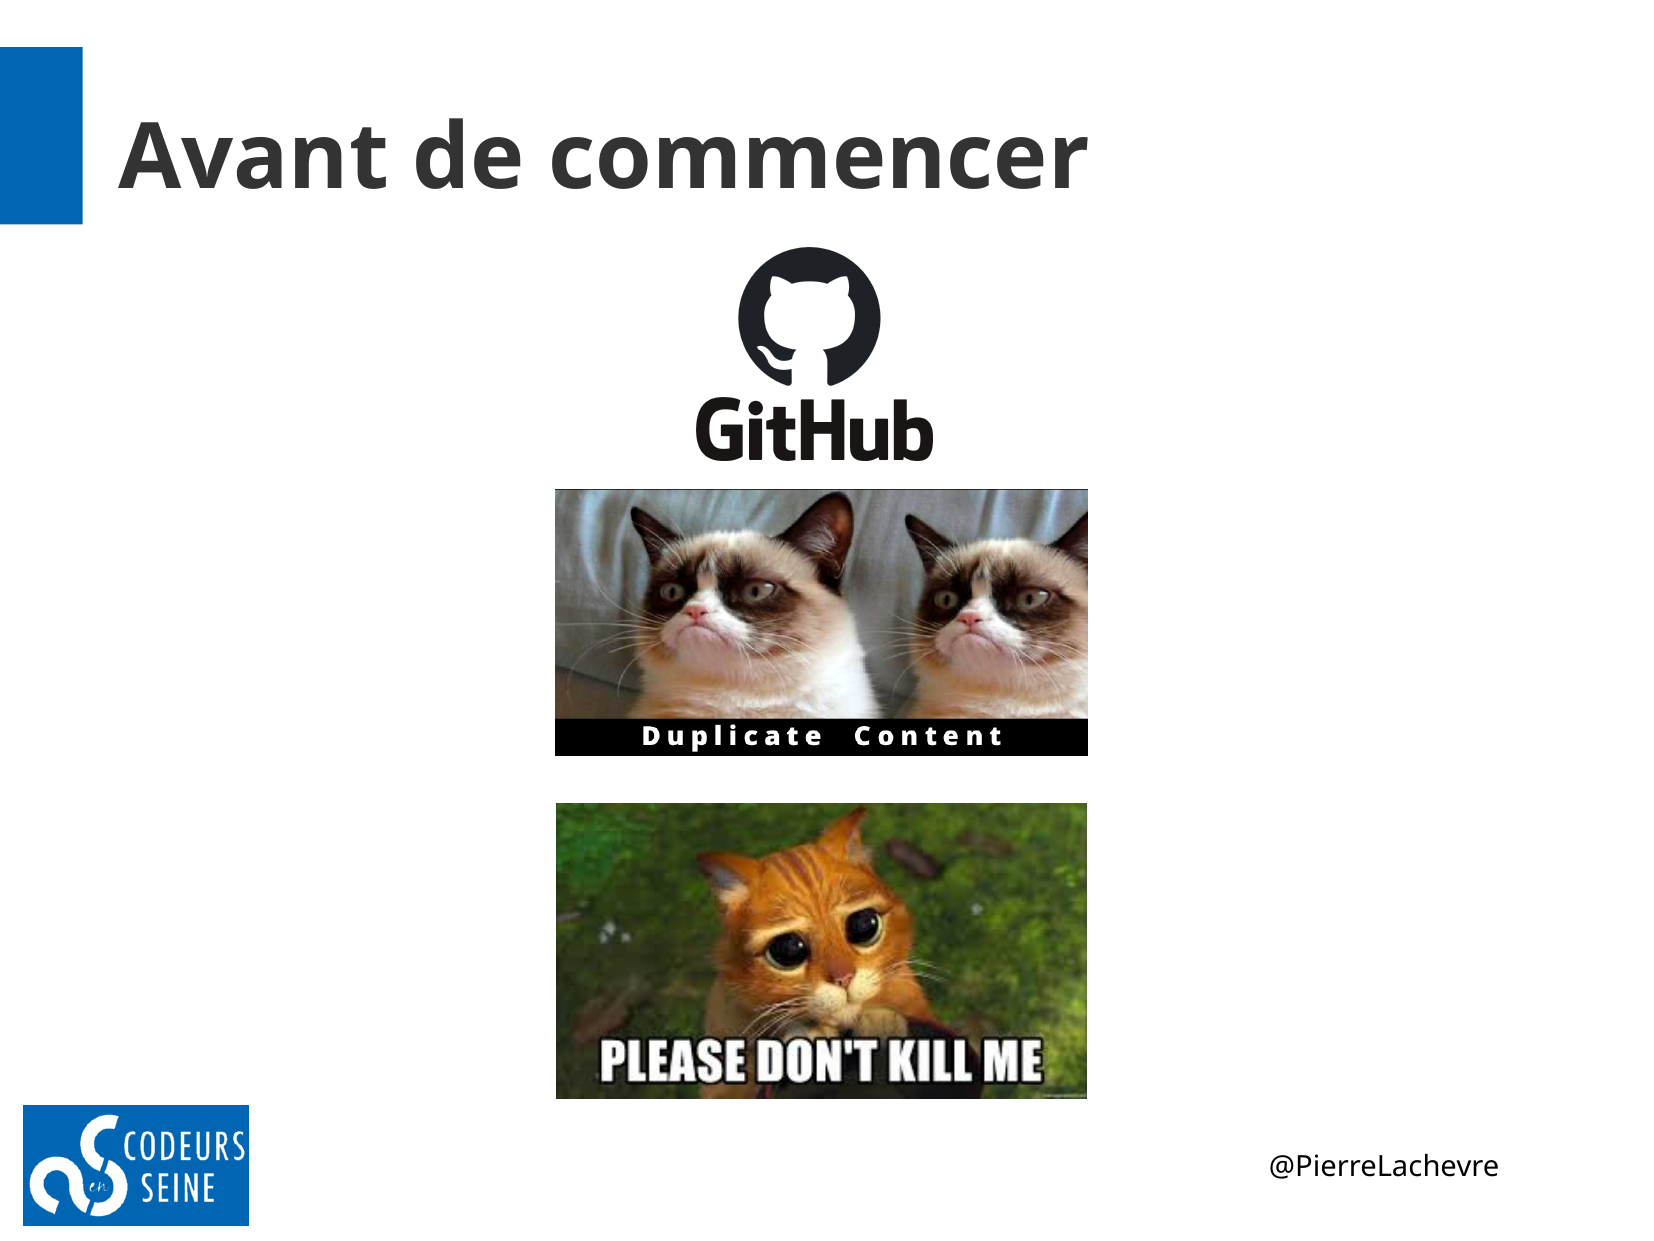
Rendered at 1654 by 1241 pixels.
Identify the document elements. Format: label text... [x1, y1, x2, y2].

picture [556, 803, 1087, 1099]
picture [696, 247, 933, 461]
title Avant de commencer [118, 49, 1571, 257]
picture [23, 1105, 249, 1226]
picture [555, 489, 1088, 756]
